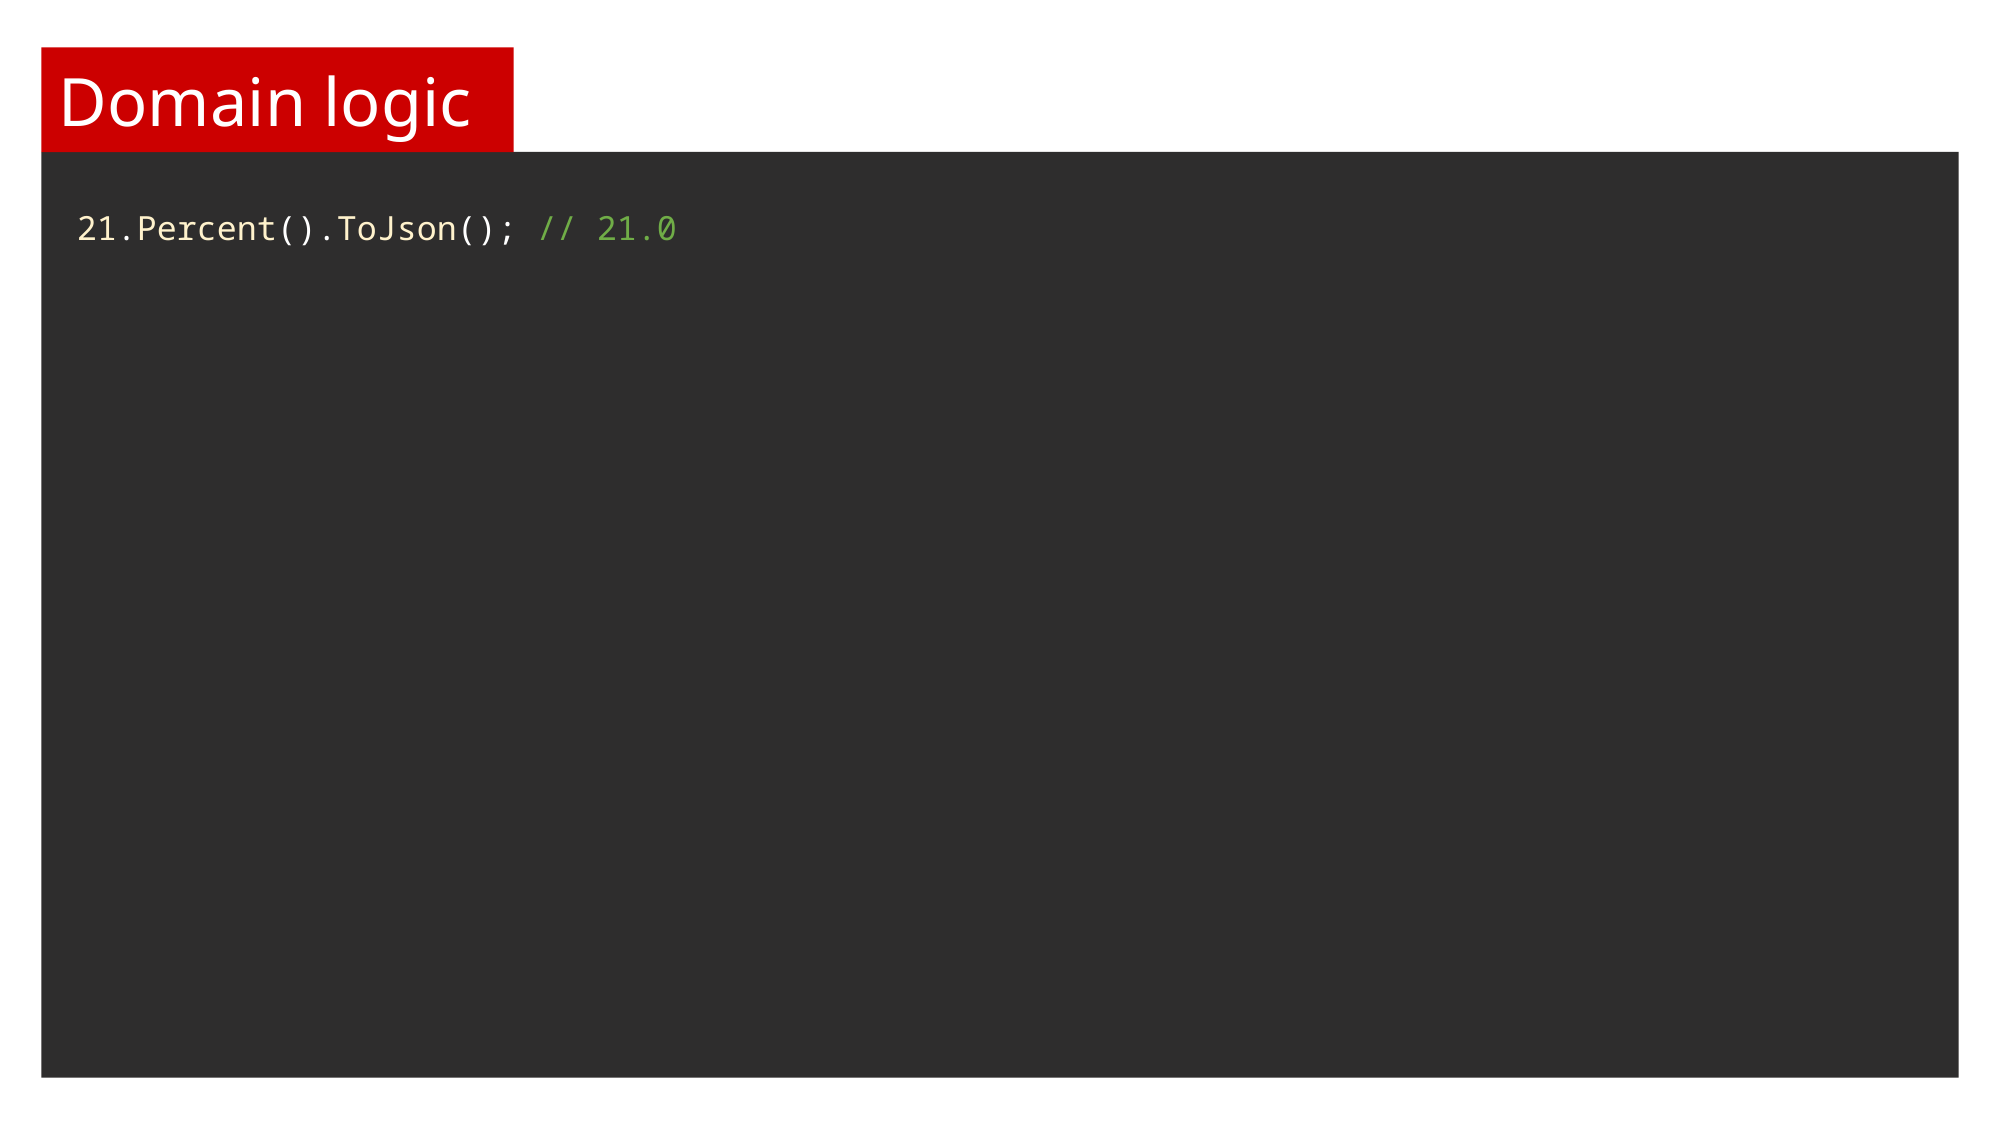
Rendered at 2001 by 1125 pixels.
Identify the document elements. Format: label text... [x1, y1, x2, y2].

text_box [41, 152, 1959, 1078]
text_box Domain logic [41, 47, 514, 153]
text_box 21.Percent().ToJson(); // 21.0 [41, 152, 1602, 248]
